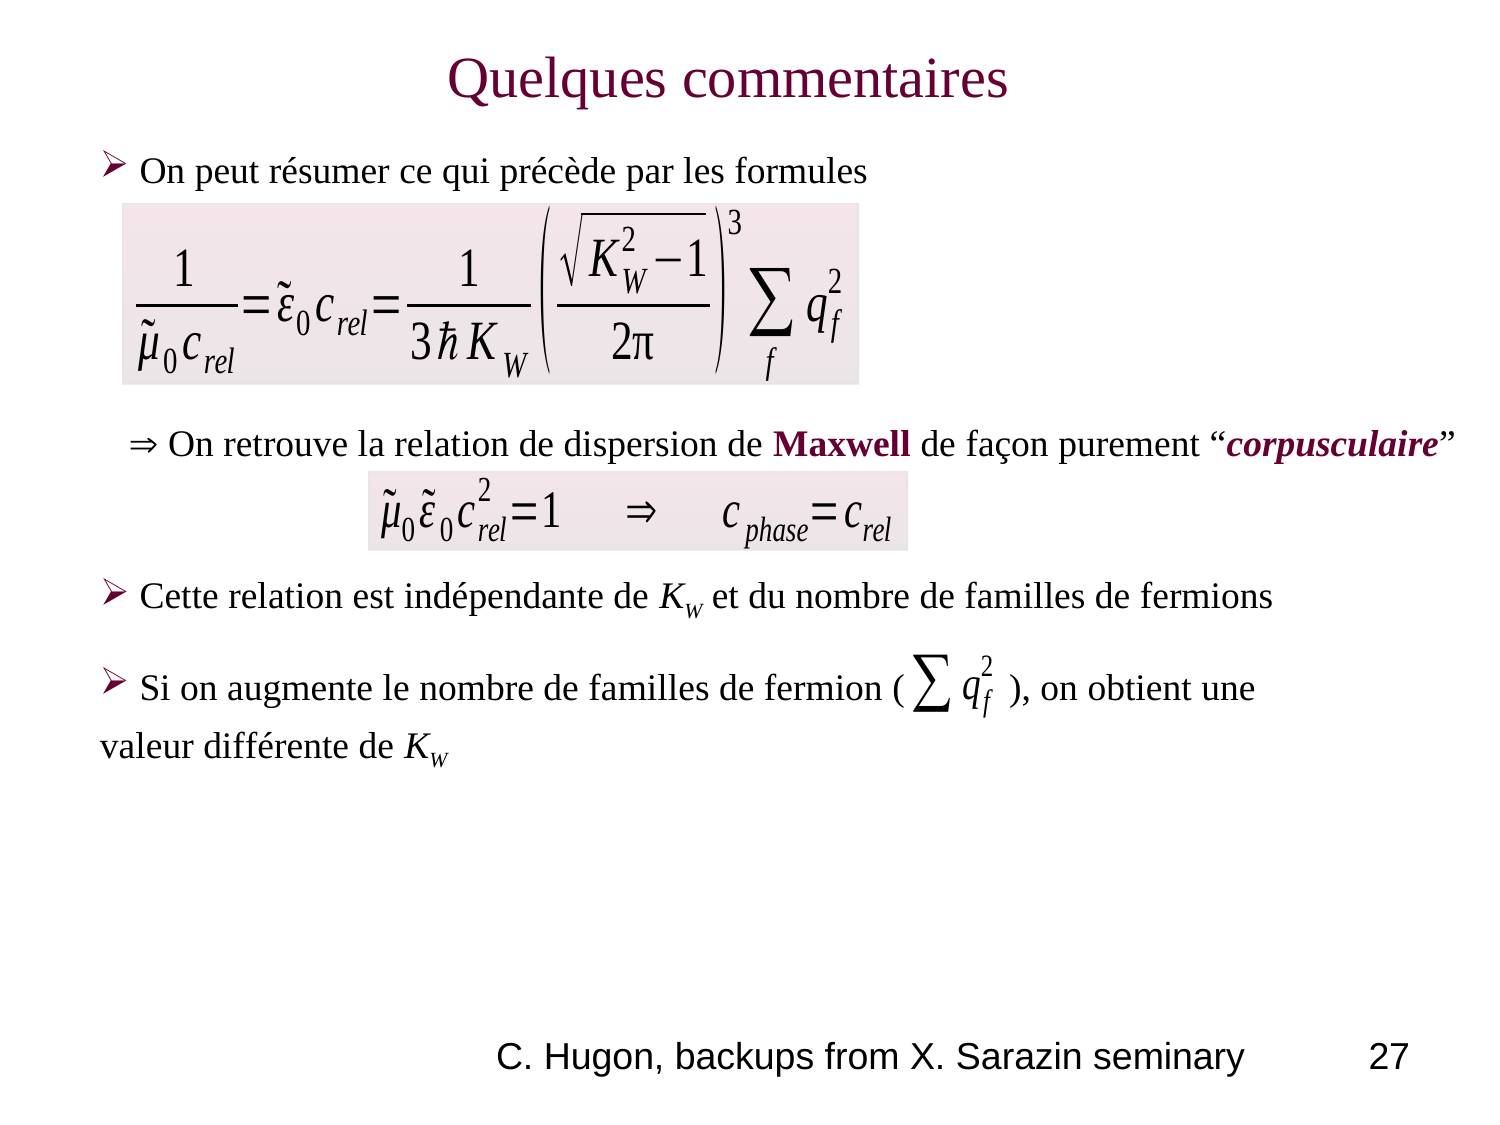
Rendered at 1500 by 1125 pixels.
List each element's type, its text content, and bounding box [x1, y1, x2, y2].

text_box On peut résumer ce qui précède par les formules [85, 137, 884, 199]
text_box  On retrouve la relation de dispersion de Maxwell de façon purement “corpusculaire” [85, 411, 1481, 472]
chart [122, 203, 859, 384]
text_box Si on augmente le nombre de familles de fermion ( ), on obtient une valeur différente de KW [85, 644, 1350, 780]
chart [901, 649, 1007, 719]
text_box Cette relation est indépendante de KW et du nombre de familles de fermions [85, 563, 1299, 631]
chart [368, 472, 908, 550]
text_box Quelques commentaires [432, 31, 1025, 117]
